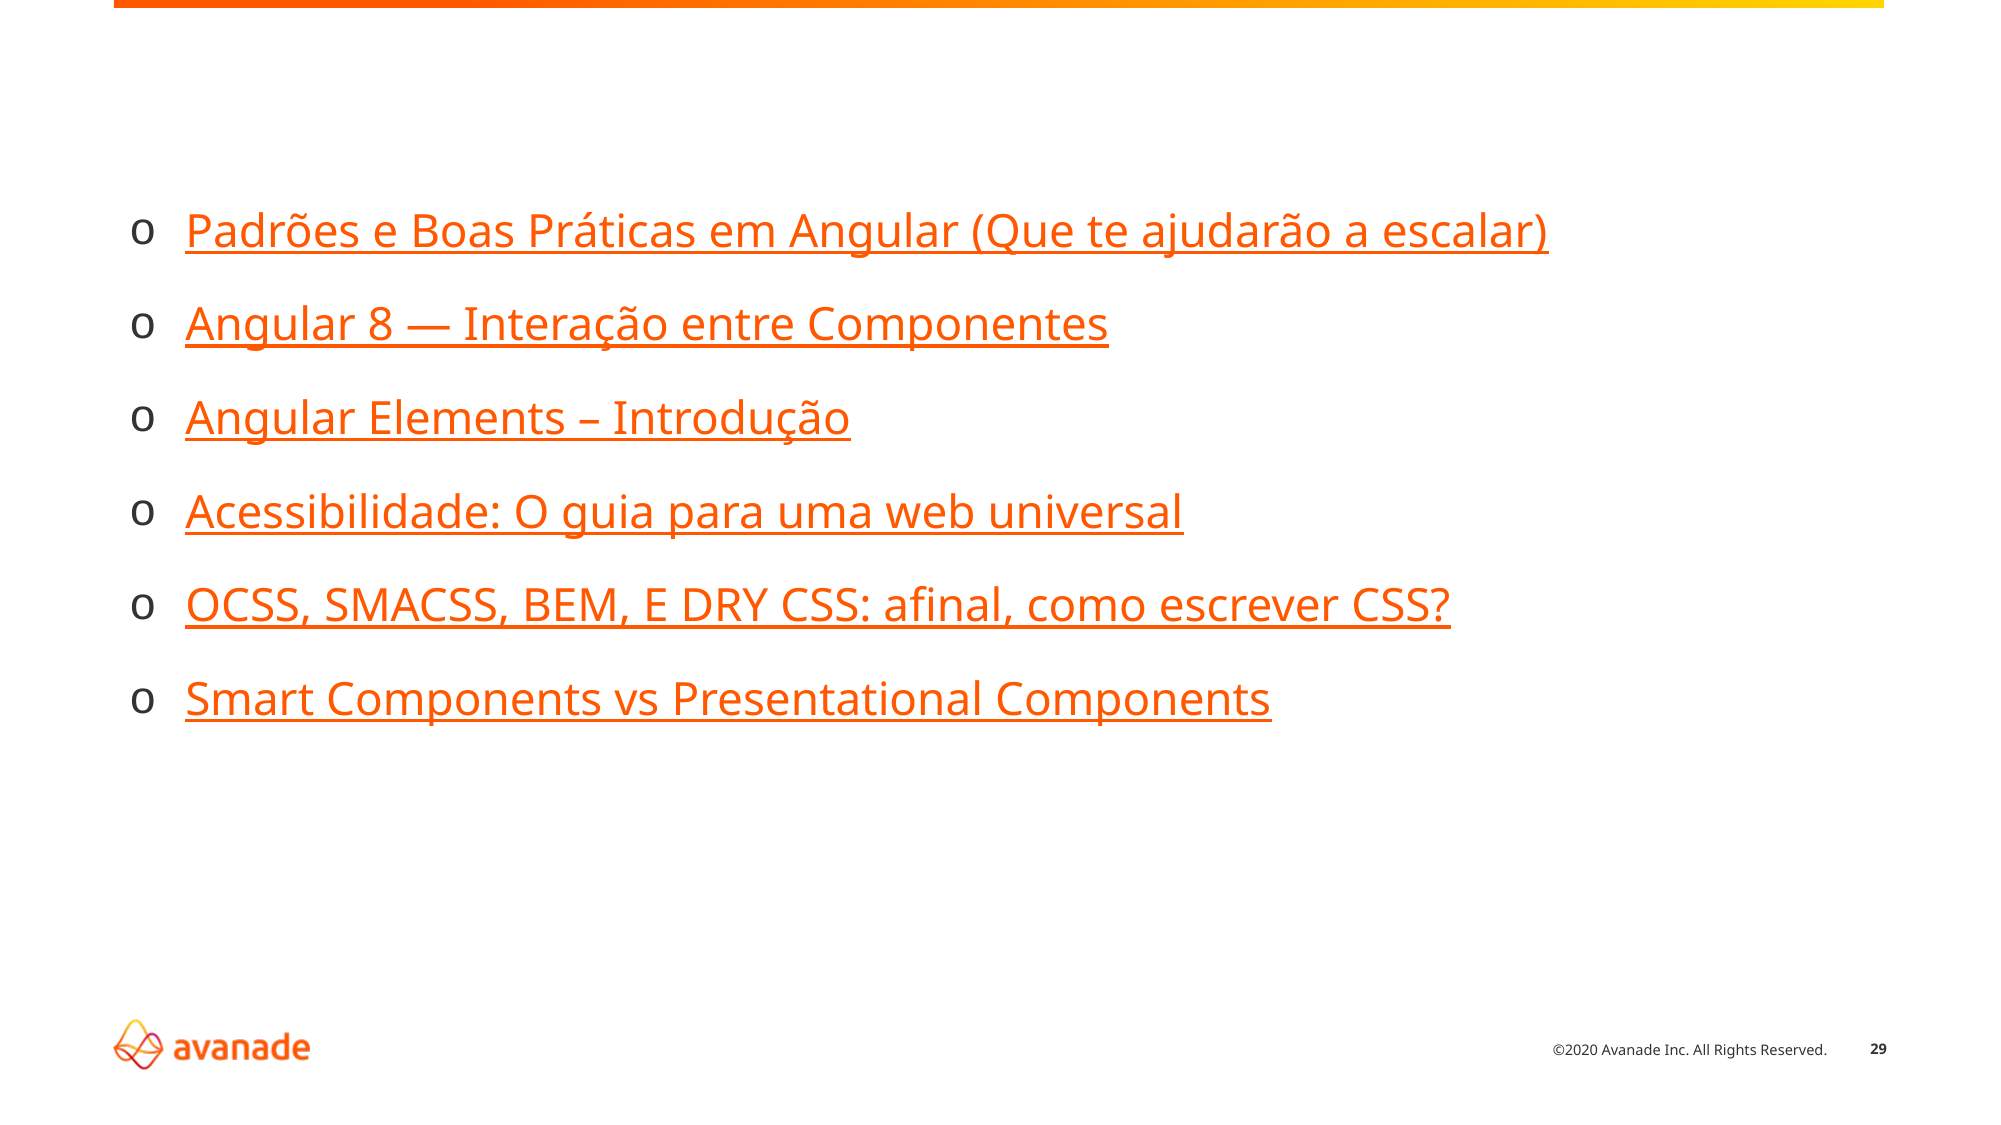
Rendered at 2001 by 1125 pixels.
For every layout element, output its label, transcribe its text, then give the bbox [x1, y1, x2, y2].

picture [93, 999, 339, 1090]
text_box Padrões e Boas Práticas em Angular (Que te ajudarão a escalar) Angular 8 — Interação entre Componentes Angular Elements – Introdução Acessibilidade: O guia para uma web universal OCSS, SMACSS, BEM, E DRY CSS: afinal, como escrever CSS? Smart Components vs Presentational Components [114, 162, 1652, 740]
